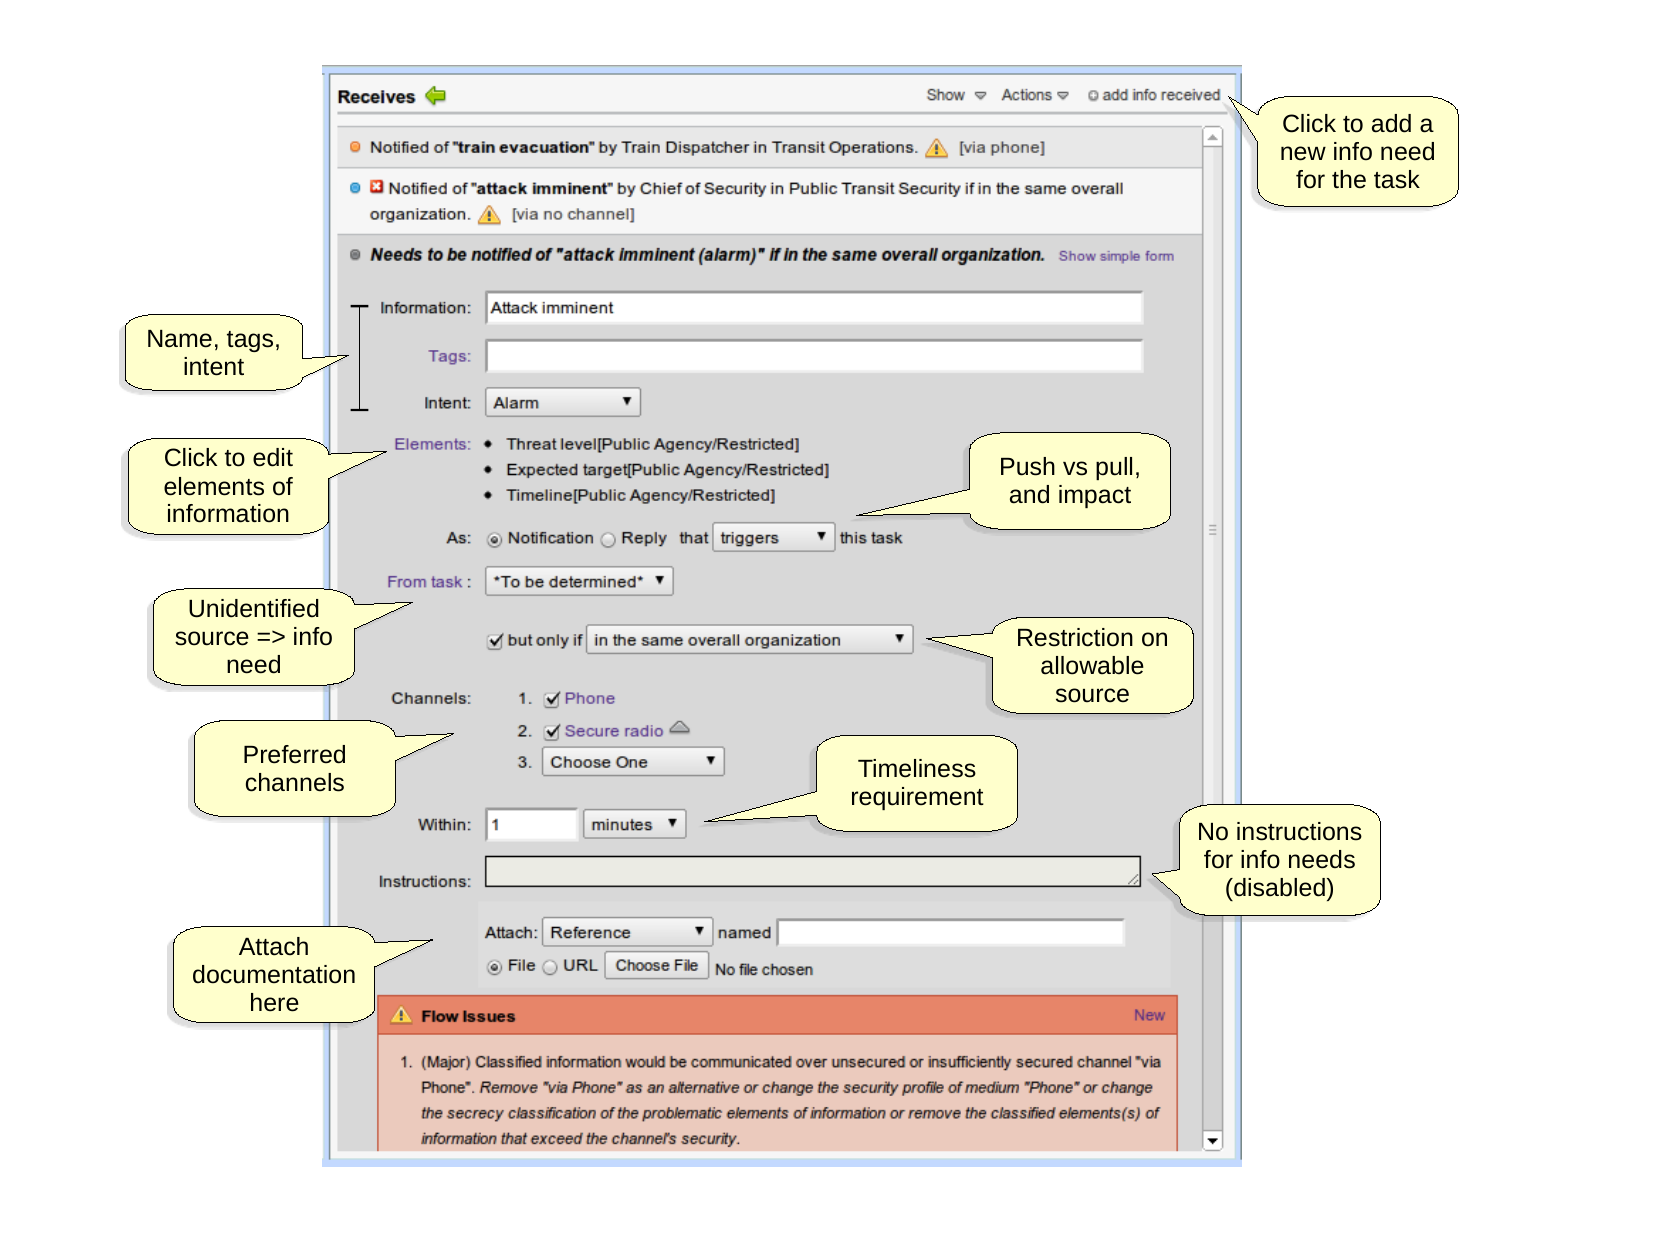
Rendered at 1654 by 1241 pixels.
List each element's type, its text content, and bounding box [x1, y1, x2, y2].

text_box Name, tags, intent [125, 314, 349, 391]
text_box Attach documentation here [173, 926, 433, 1023]
text_box Click to add a new info need for the task [1228, 96, 1459, 207]
text_box Unidentified source => info need [153, 588, 413, 686]
text_box Click to edit elements of information [128, 438, 387, 535]
text_box Restriction on allowable source [926, 617, 1194, 714]
text_box No instructions for info needs (disabled) [1152, 804, 1381, 916]
text_box Preferred channels [194, 720, 454, 817]
text_box Push vs pull, and impact [856, 432, 1171, 530]
text_box Timeliness requirement [704, 735, 1018, 832]
picture [322, 65, 1242, 1167]
